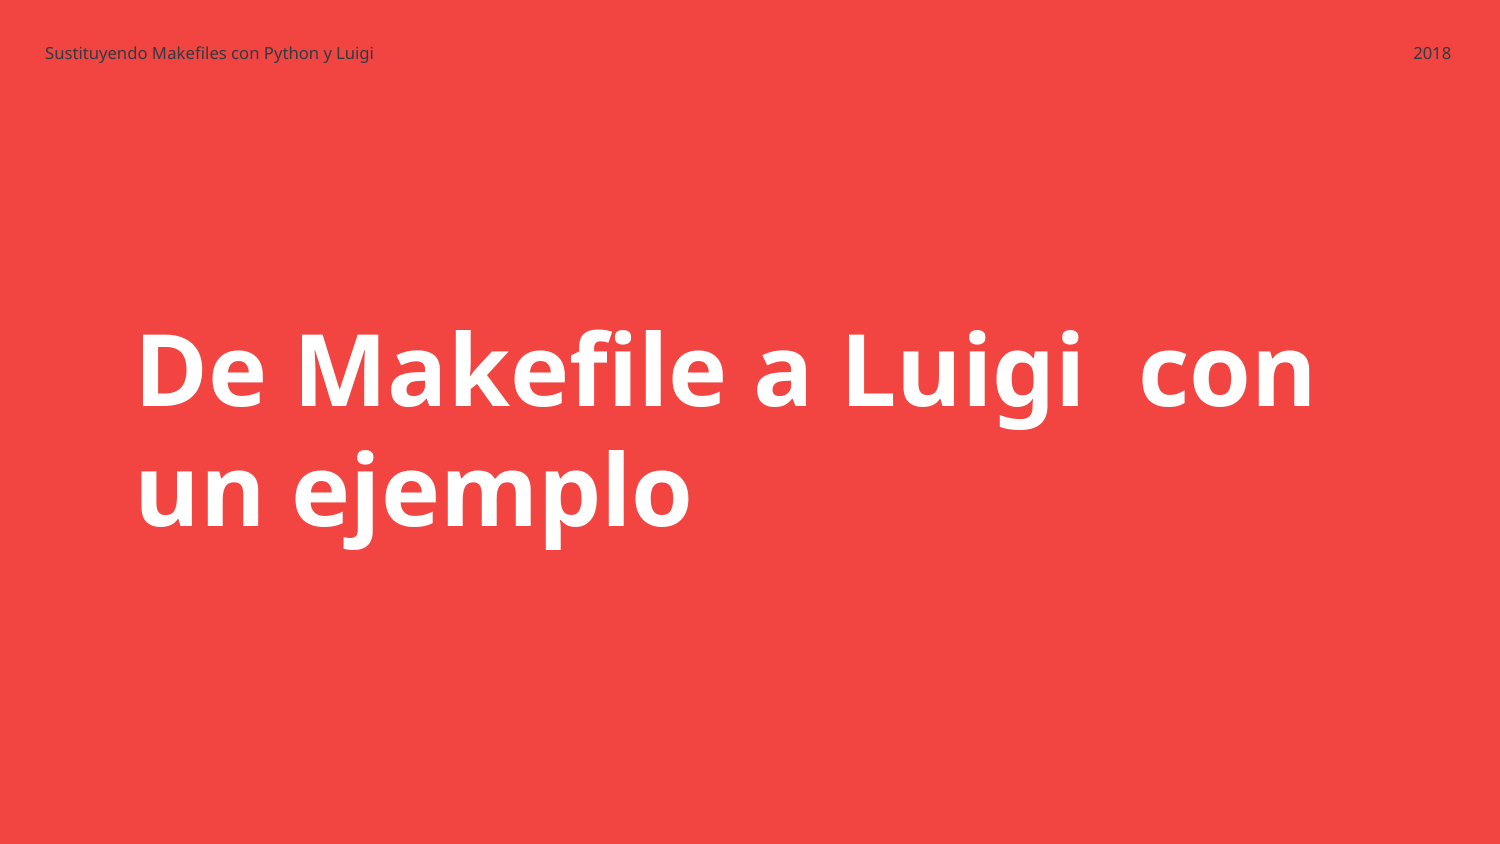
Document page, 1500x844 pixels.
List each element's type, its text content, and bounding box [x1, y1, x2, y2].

title De Makefile a Luigi con un ejemplo [119, 128, 1381, 726]
